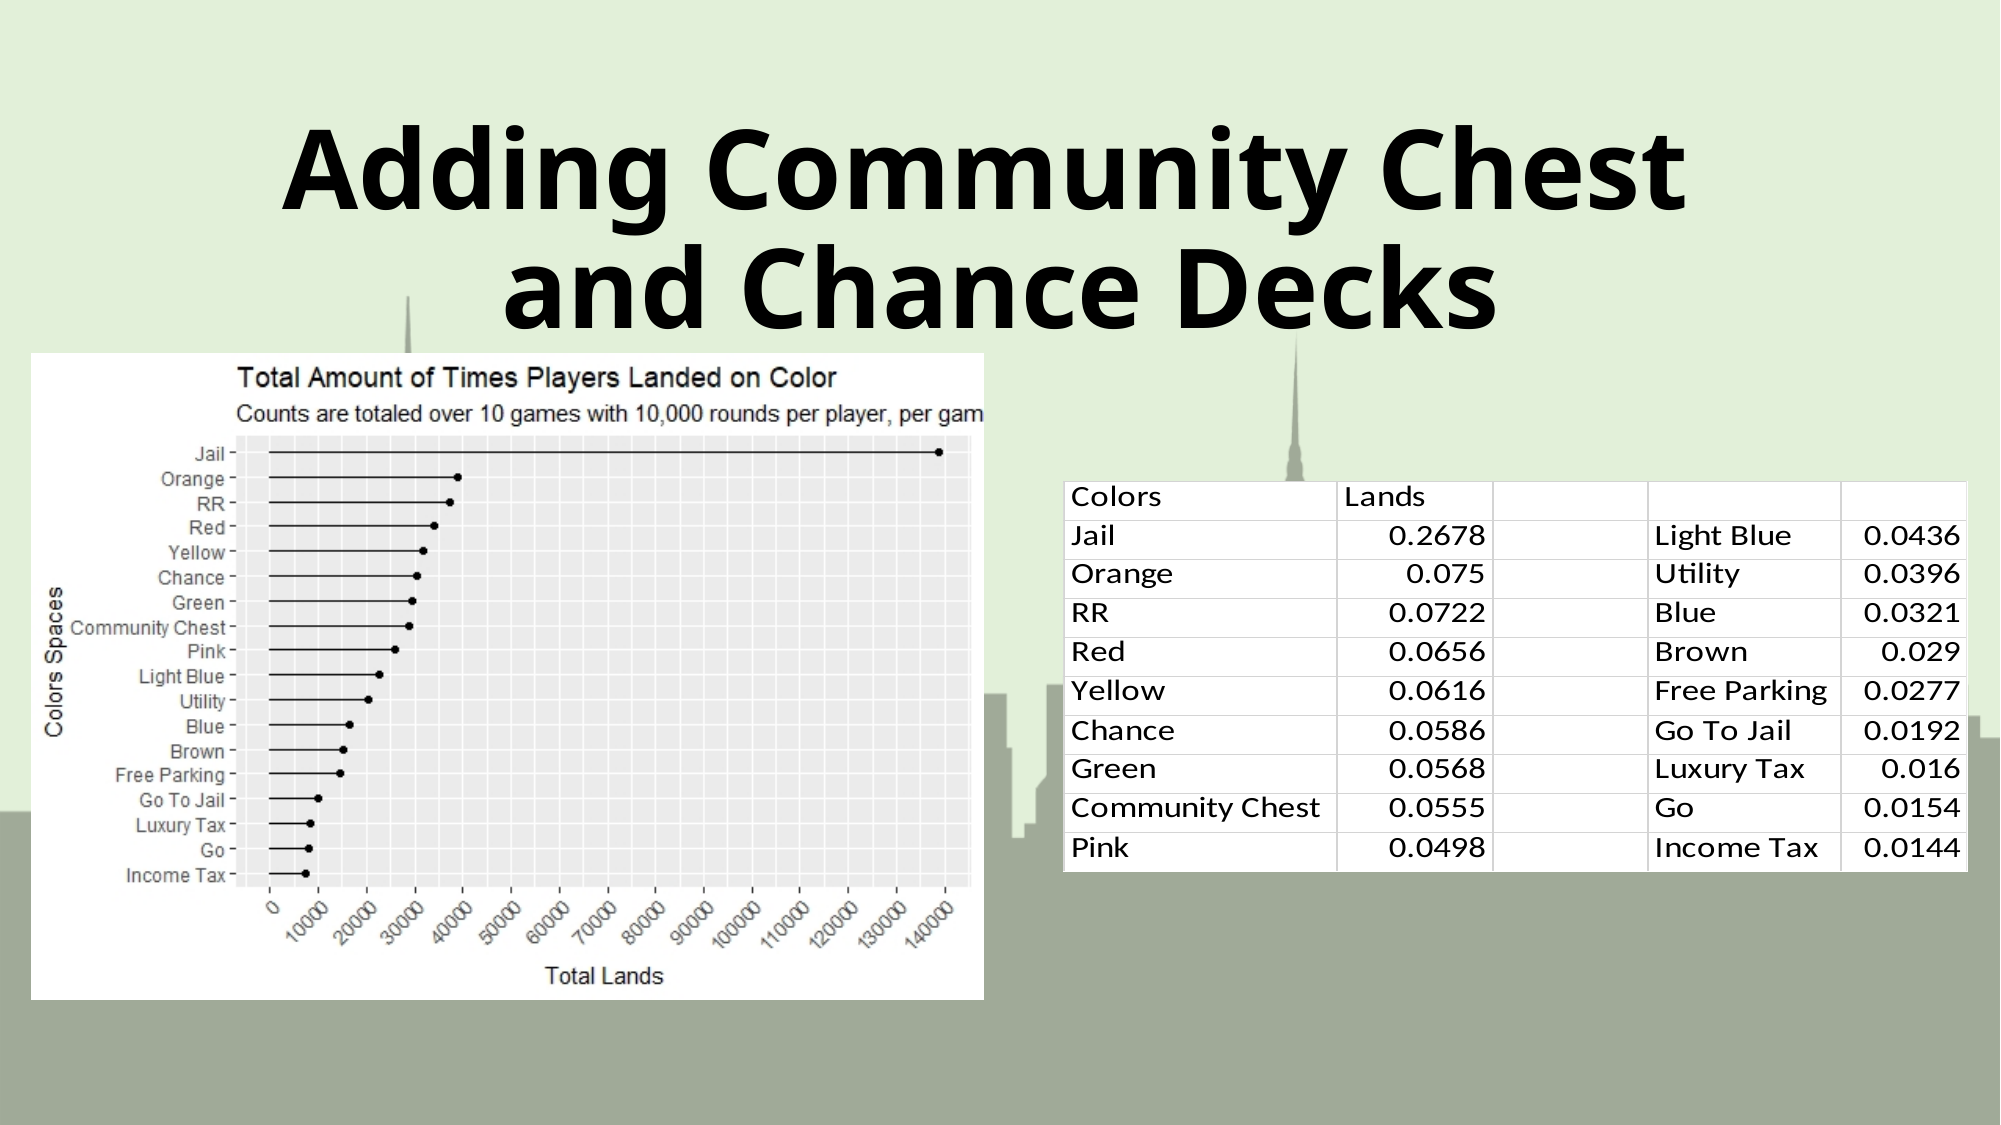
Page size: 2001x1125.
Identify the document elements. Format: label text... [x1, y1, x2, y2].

picture [0, 40, 2000, 1125]
title Adding Community Chest and Chance Decks [137, 106, 1863, 254]
chart [1063, 480, 1969, 873]
